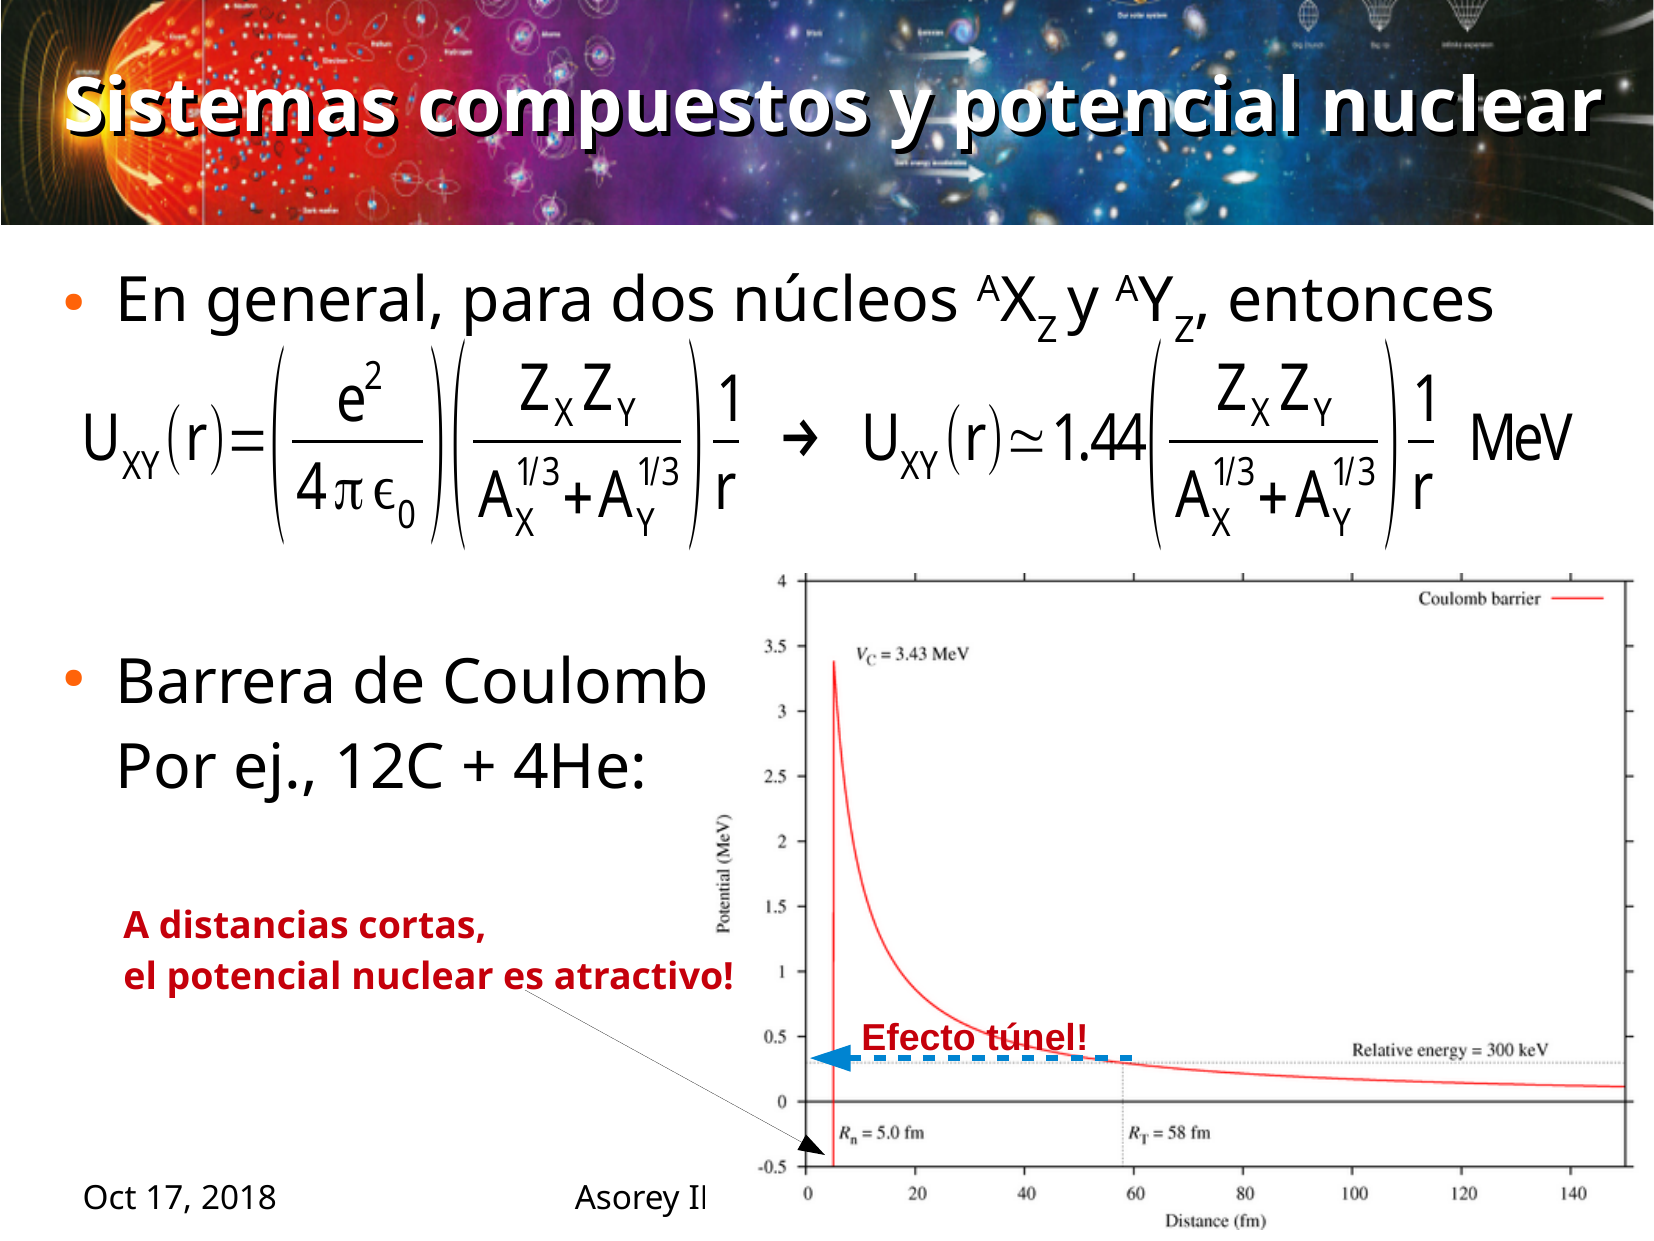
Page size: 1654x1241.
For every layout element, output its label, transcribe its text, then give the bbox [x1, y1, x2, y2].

chart [75, 336, 1580, 556]
text_box A distancias cortas, el potencial nuclear es atractivo! [108, 891, 655, 998]
title Sistemas compuestos y potencial nuclear [45, 15, 1606, 191]
picture [705, 573, 1643, 1231]
list En general, para dos núcleos AXZ y AYZ, entonces Barrera de Coulomb. Por ej., 12C + 4He: [45, 255, 1606, 1156]
picture [707, 973, 716, 985]
picture [1, 0, 1654, 225]
